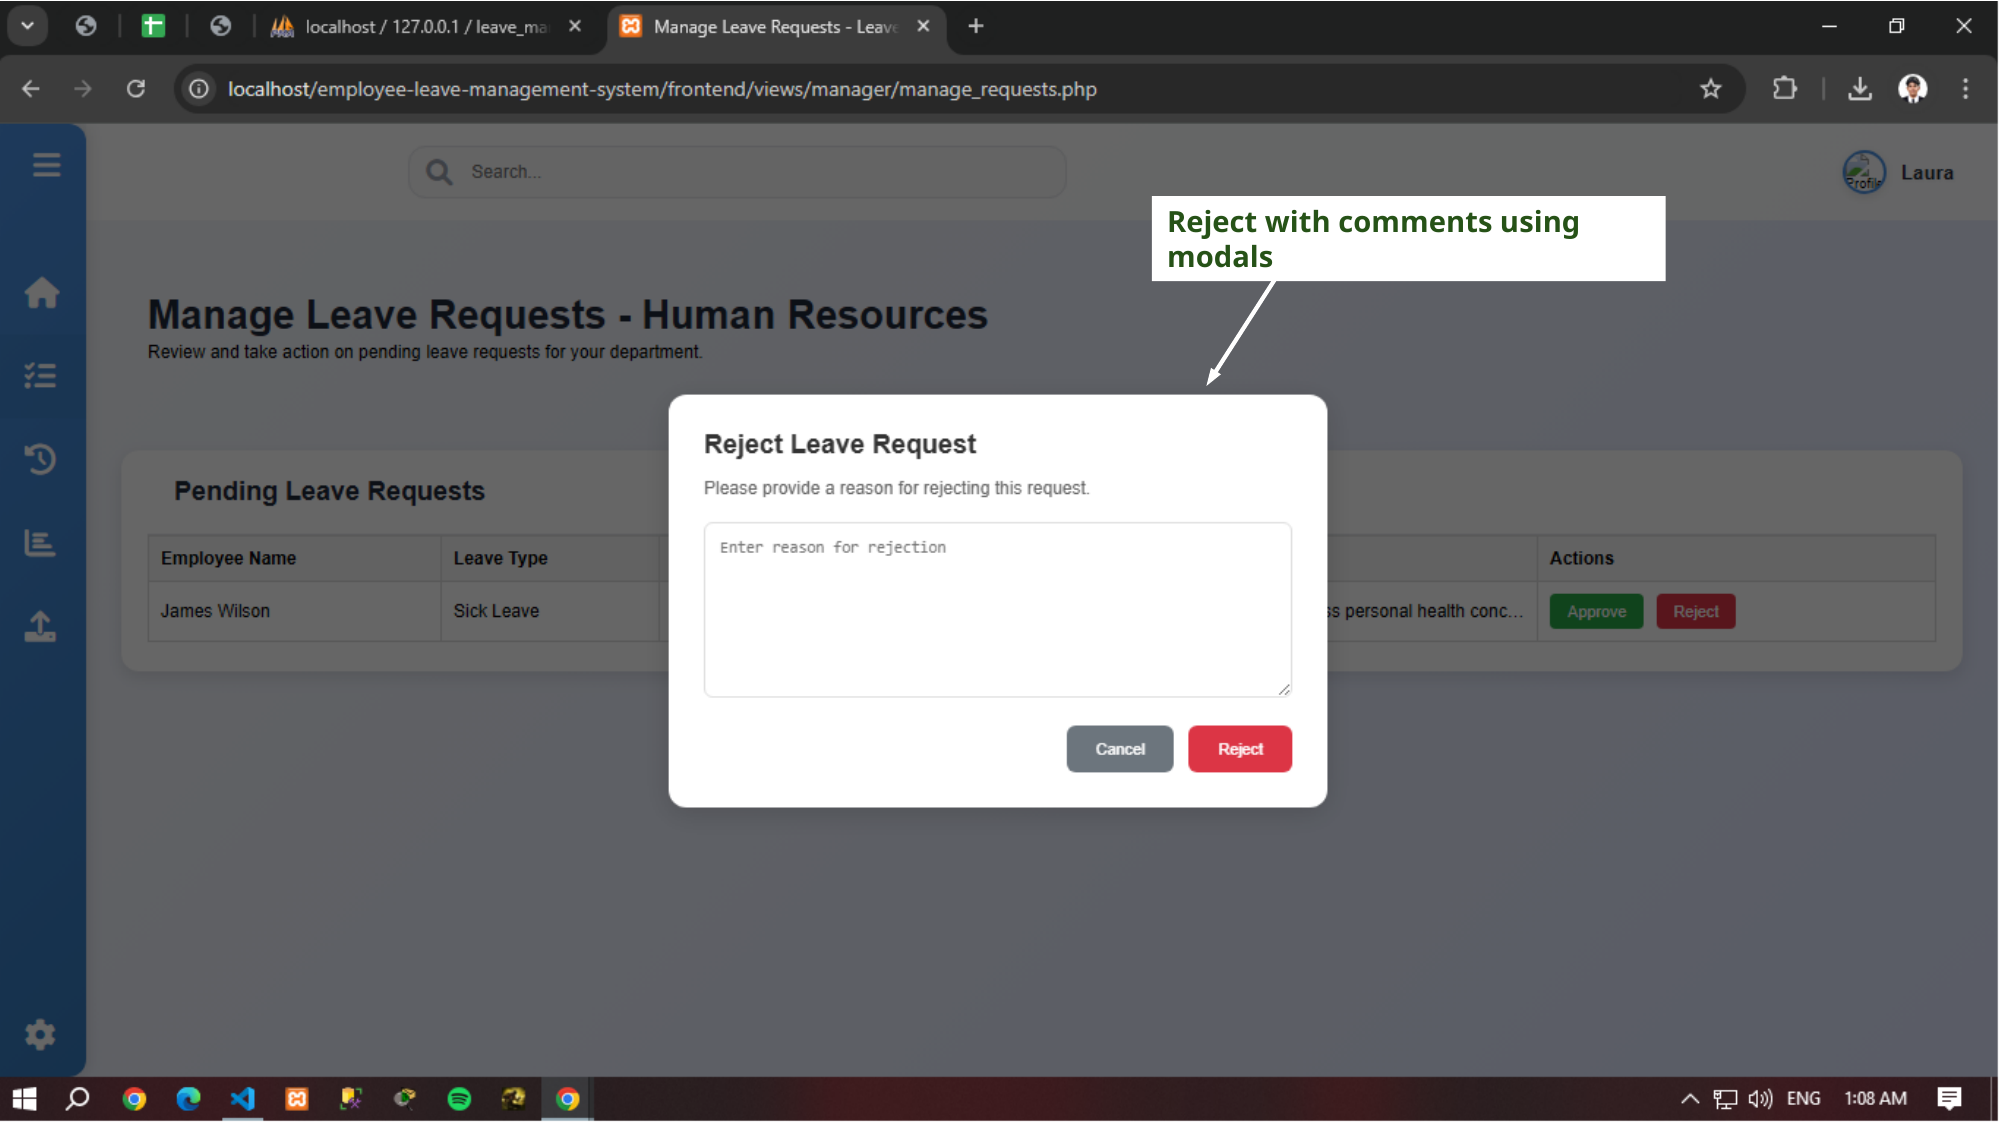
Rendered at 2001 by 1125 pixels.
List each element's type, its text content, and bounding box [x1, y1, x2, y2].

picture [0, 1, 2000, 1124]
text_box Reject with comments using modals [1151, 196, 1666, 247]
